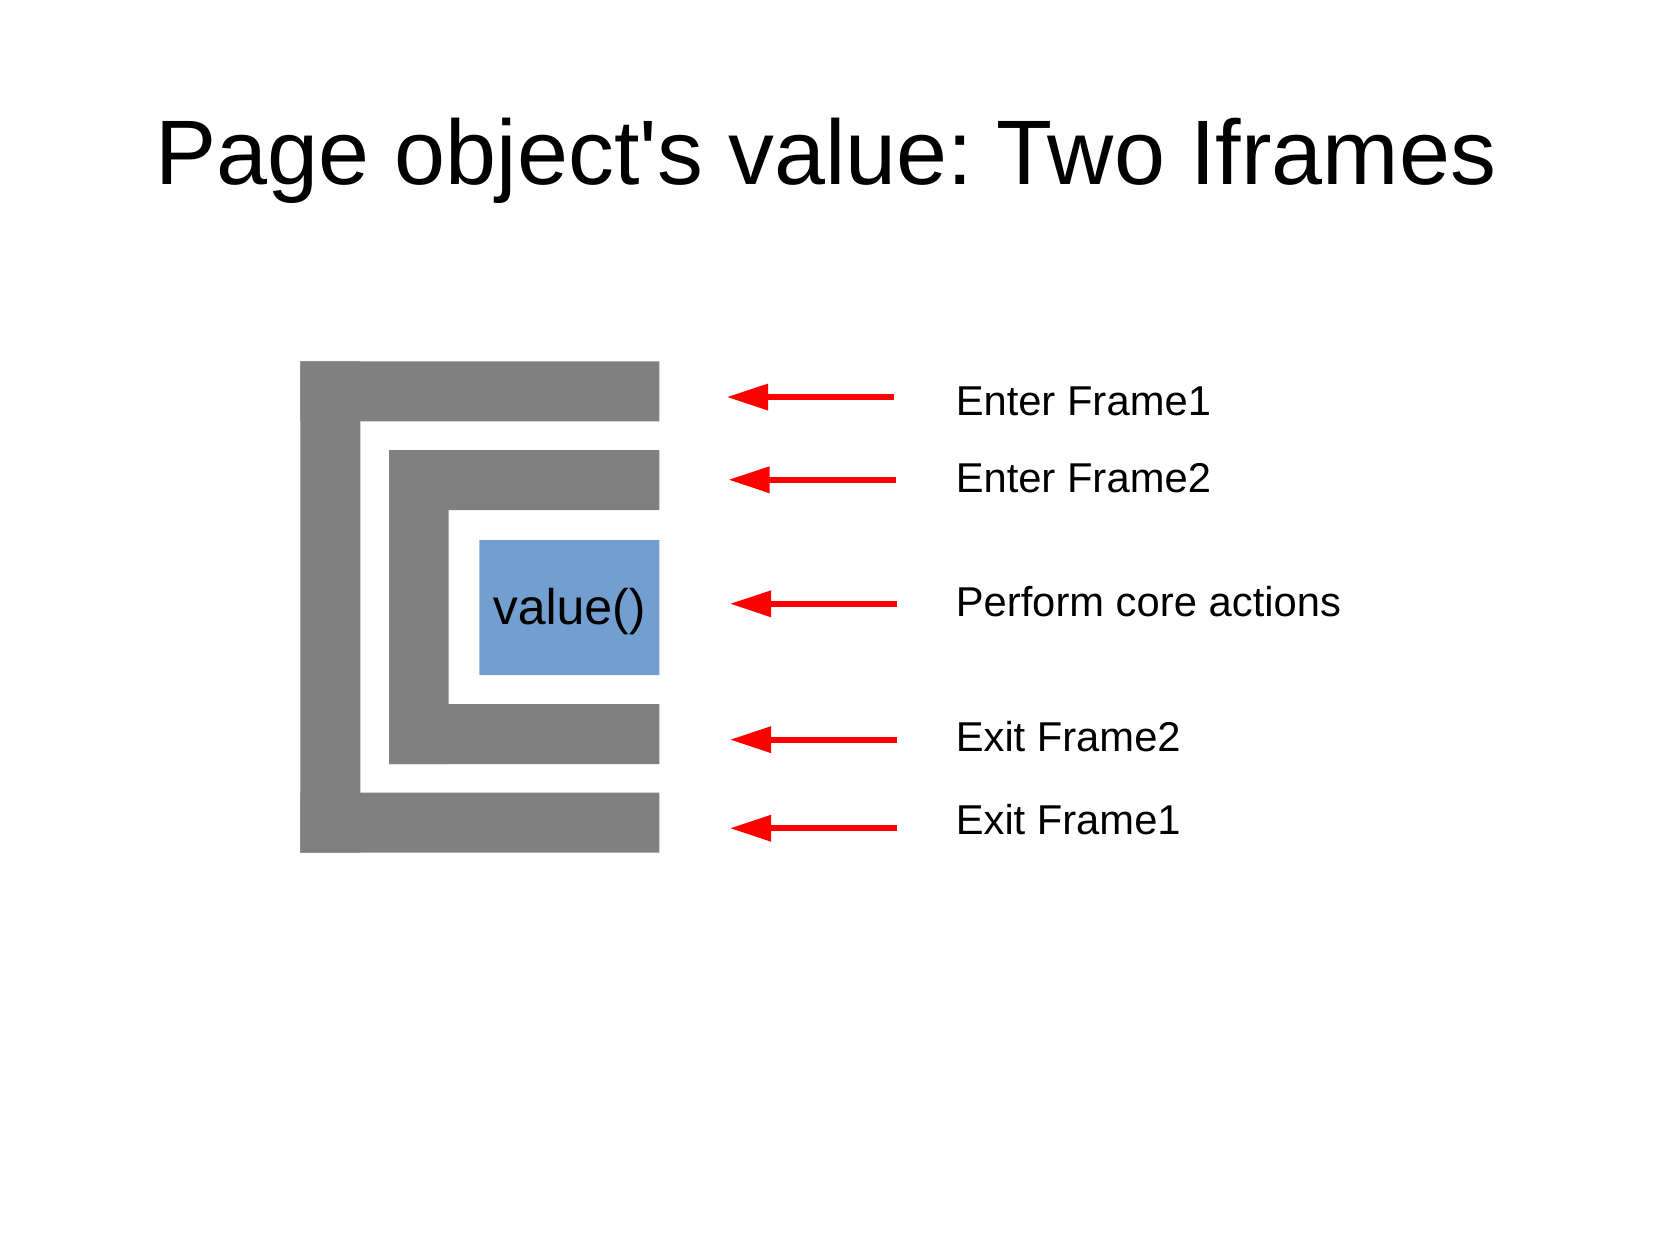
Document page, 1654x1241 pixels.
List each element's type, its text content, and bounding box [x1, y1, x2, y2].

text_box Exit Frame2 [940, 706, 1196, 769]
text_box [300, 361, 660, 853]
text_box Perform core actions [940, 570, 1357, 633]
text_box Exit Frame1 [940, 789, 1196, 852]
title Page object's value: Two Iframes [82, 49, 1571, 257]
text_box Enter Frame2 [940, 446, 1226, 509]
text_box [389, 450, 660, 765]
text_box value() [479, 540, 660, 676]
text_box Enter Frame1 [940, 370, 1226, 432]
